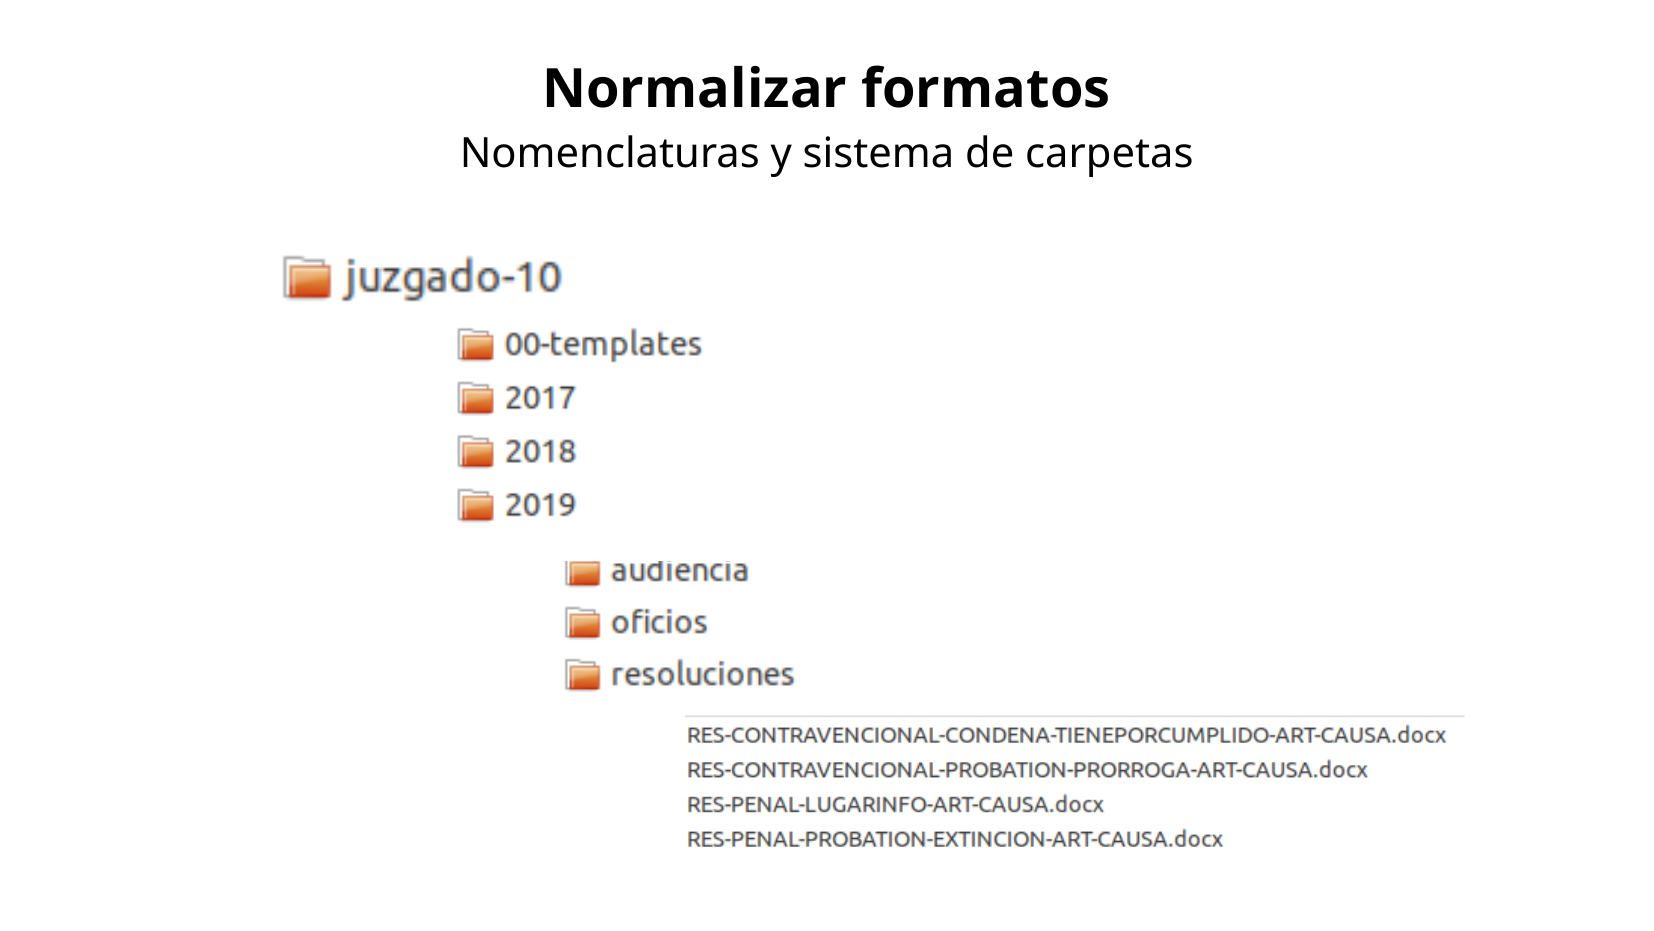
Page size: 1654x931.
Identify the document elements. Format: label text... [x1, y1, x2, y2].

picture [544, 561, 1465, 862]
title Normalizar formatos Nomenclaturas y sistema de carpetas [82, 37, 1571, 193]
picture [250, 253, 743, 543]
